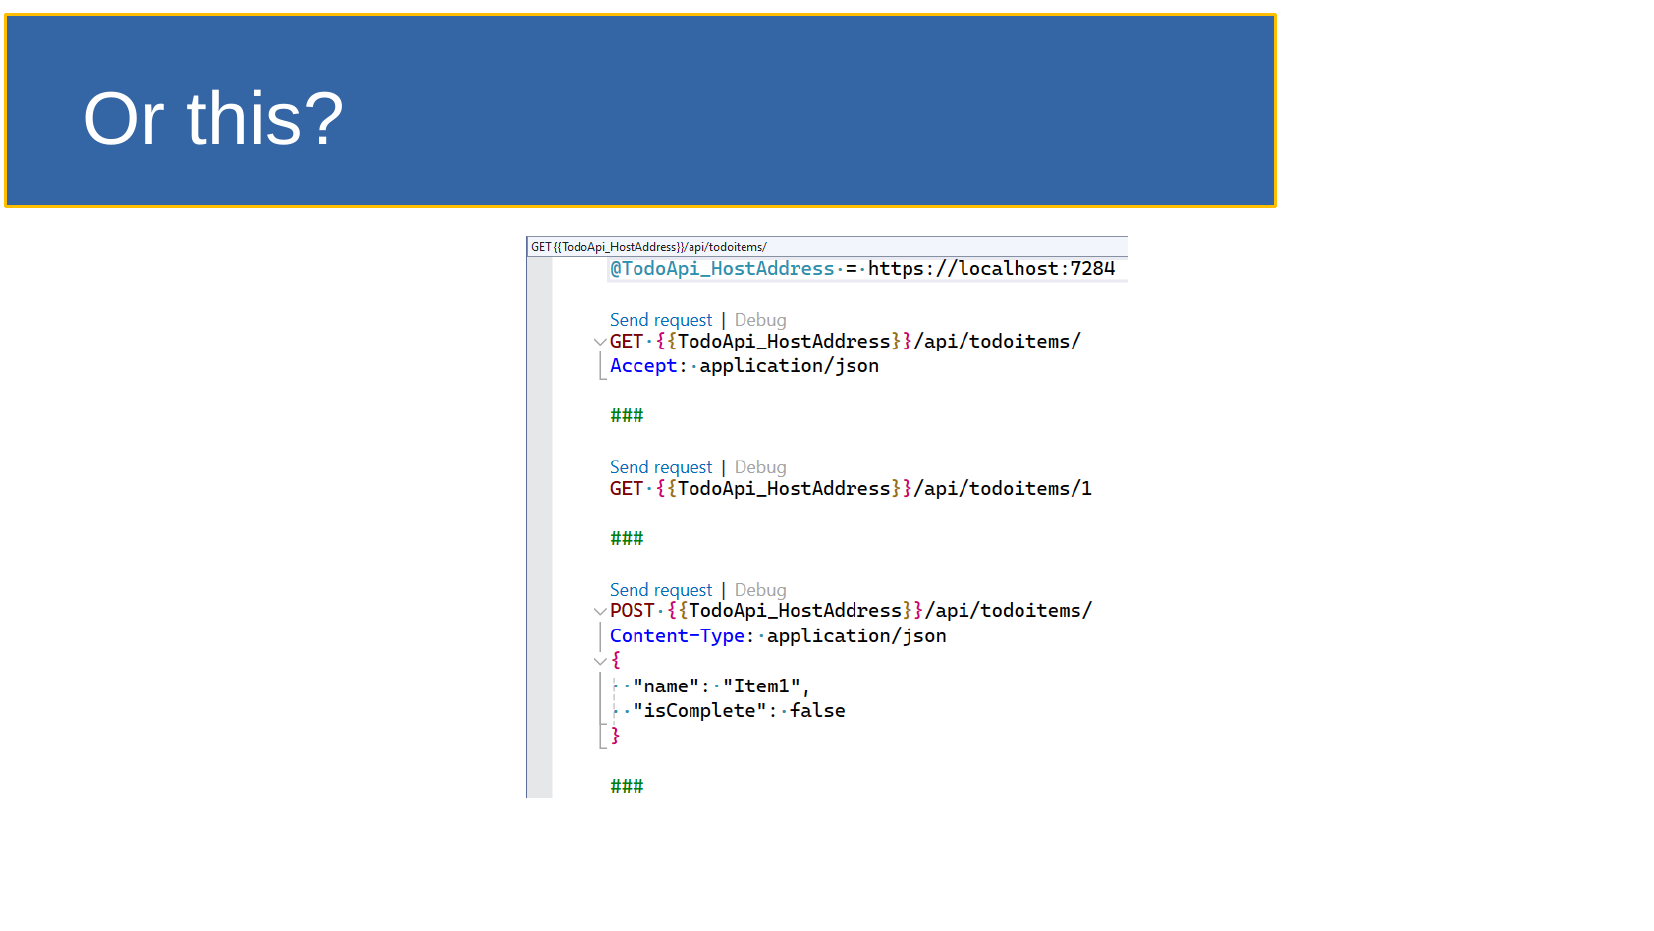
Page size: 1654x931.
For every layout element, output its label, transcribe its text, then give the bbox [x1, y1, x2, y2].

picture [526, 236, 1128, 798]
title Or this? [82, 44, 1235, 192]
